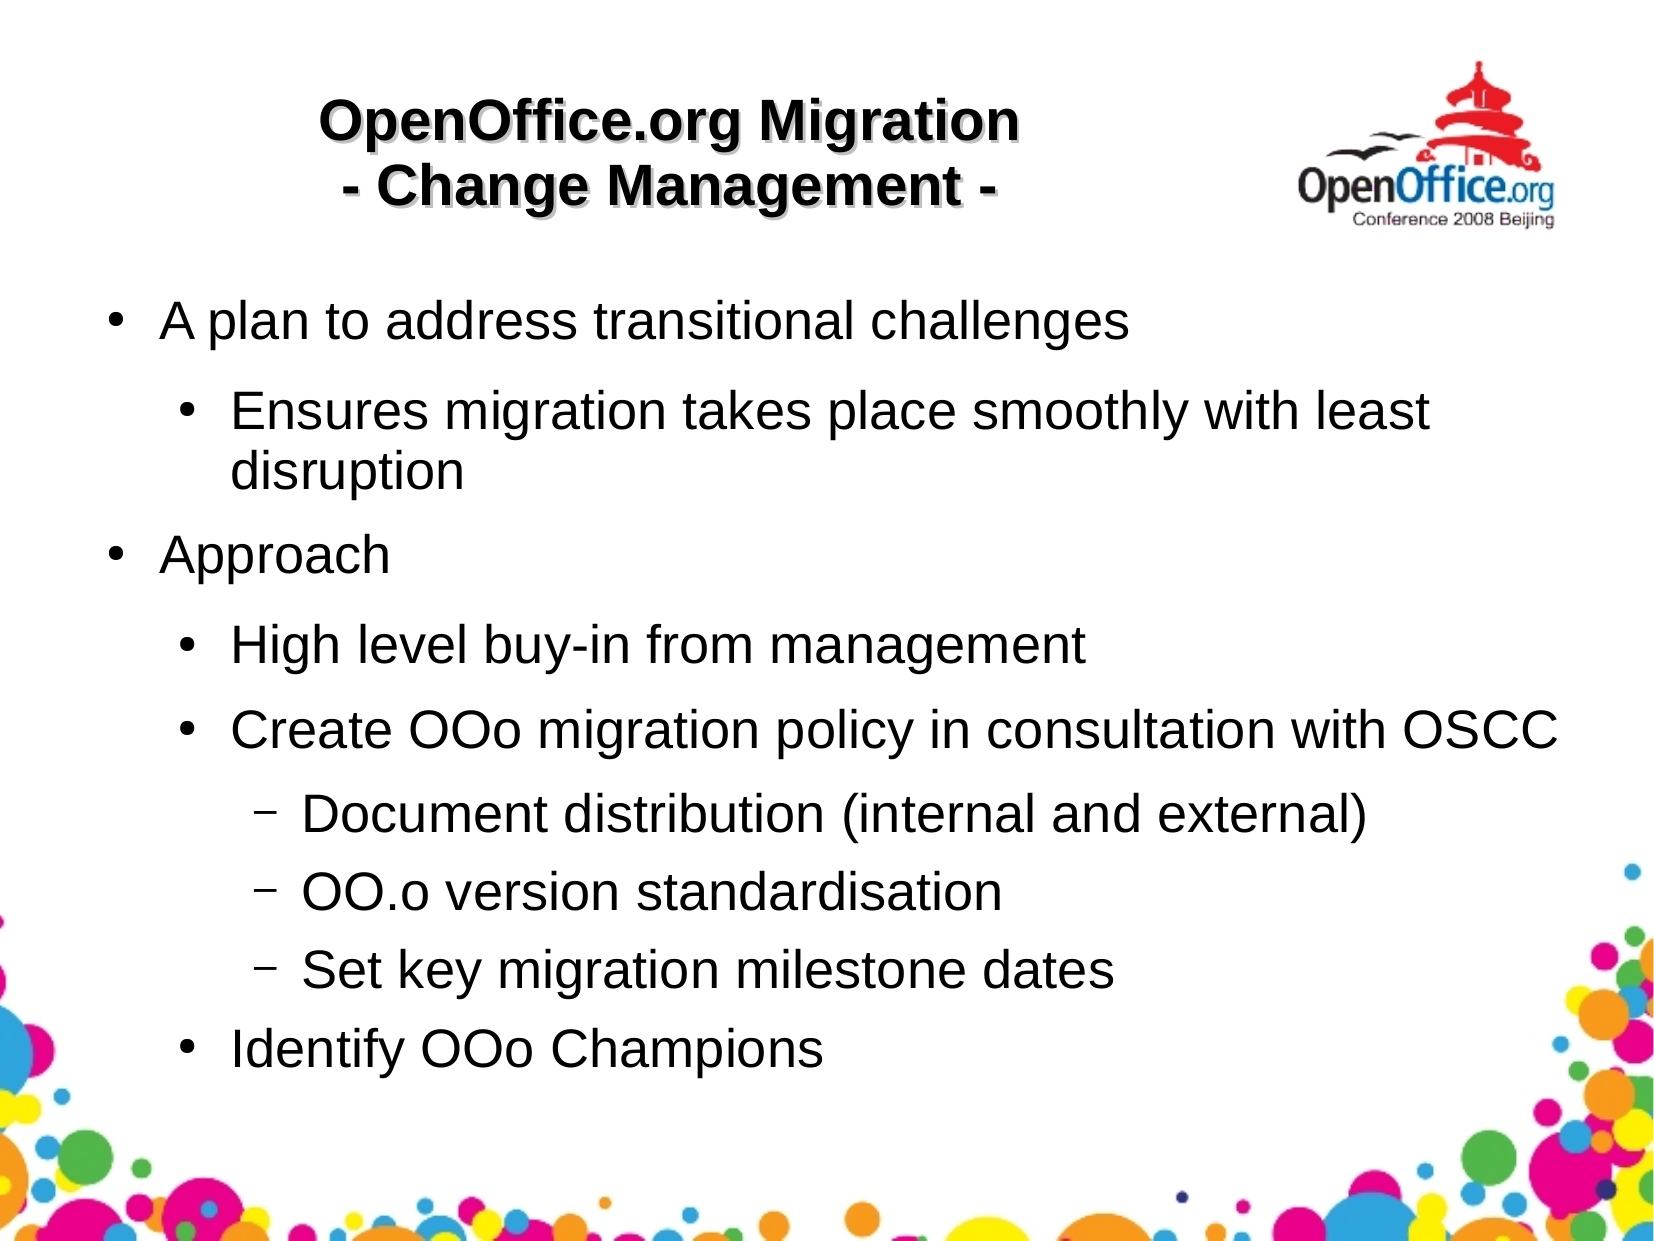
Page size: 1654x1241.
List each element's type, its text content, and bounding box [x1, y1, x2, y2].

title OpenOffice.org Migration - Change Management - [82, 56, 1258, 250]
list A plan to address transitional challenges Ensures migration takes place smoothly with least disruption Approach High level buy-in from management Create OOo migration policy in consultation with OSCC Document distribution (internal and external) OO.o version standardisation Set key migration milestone dates Identify OOo Champions [88, 290, 1577, 1094]
picture [1285, 51, 1569, 250]
picture [0, 810, 1654, 1241]
